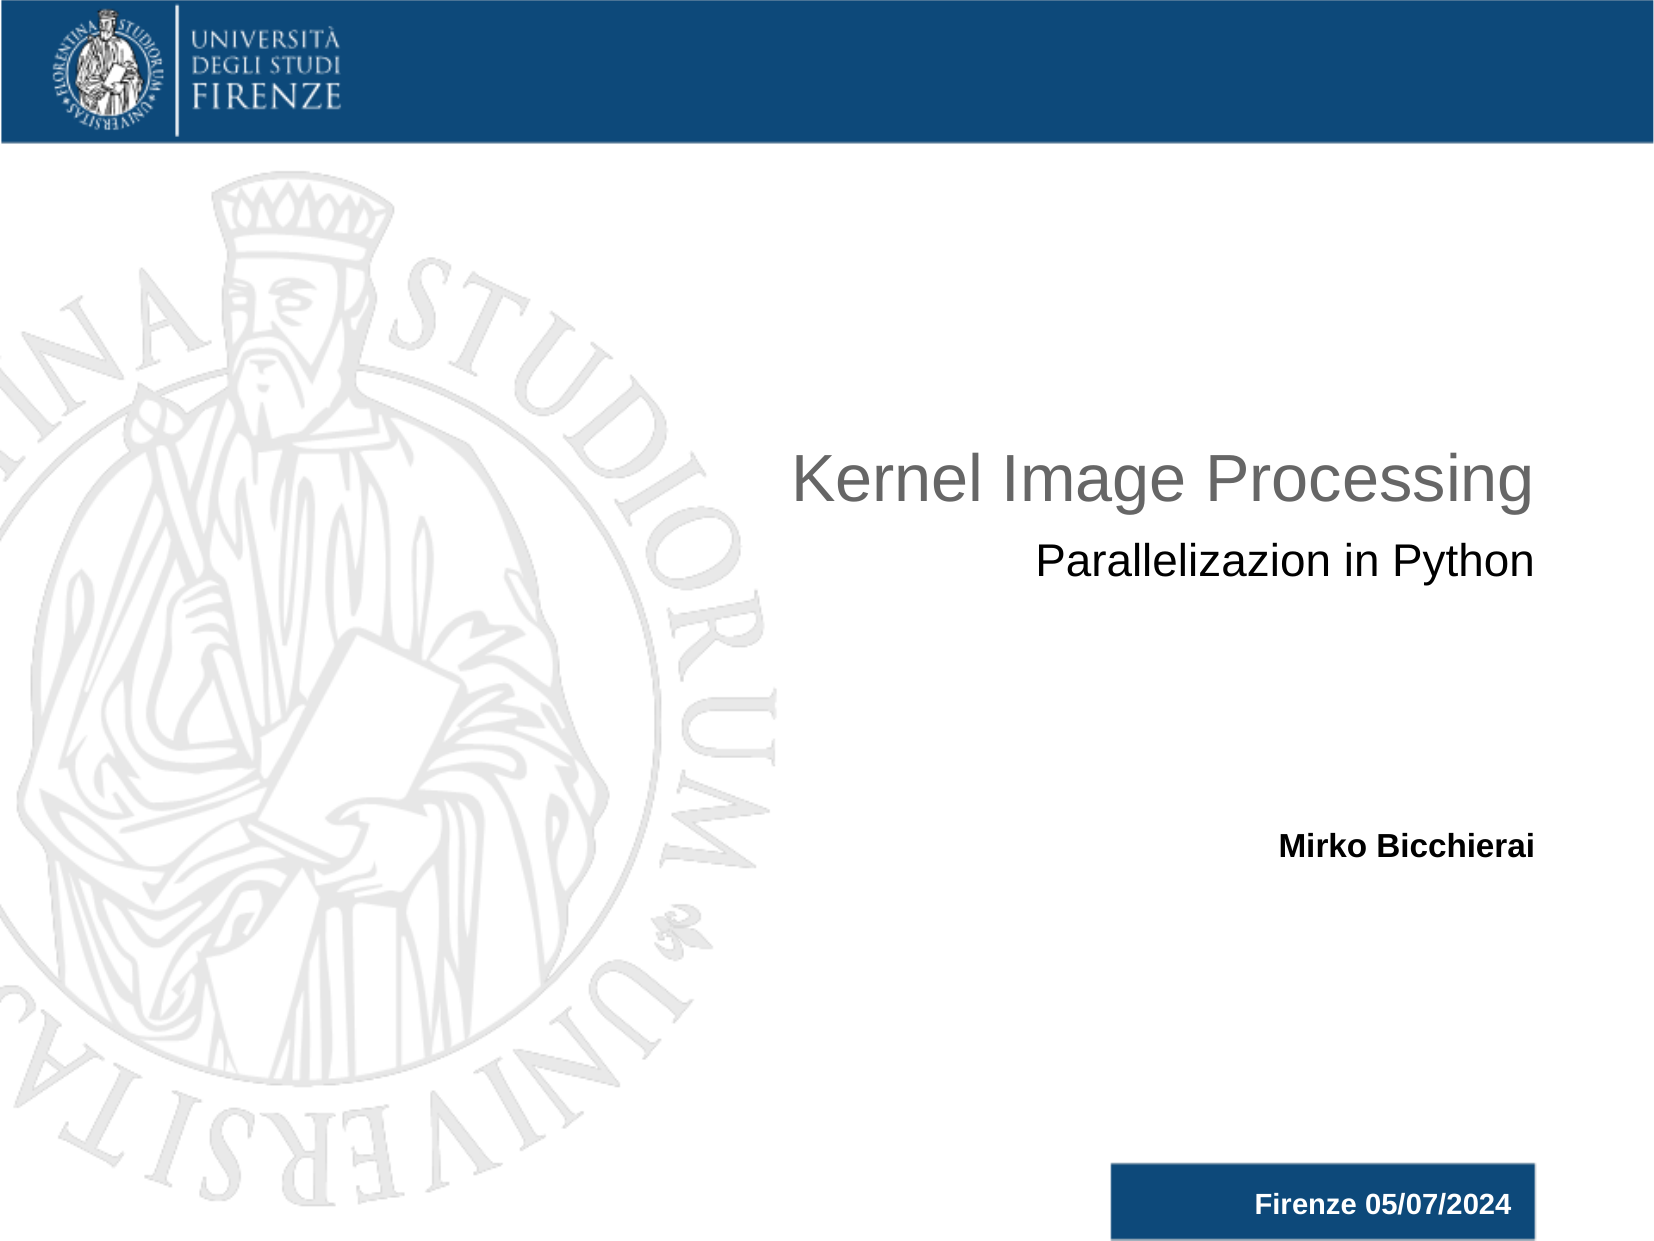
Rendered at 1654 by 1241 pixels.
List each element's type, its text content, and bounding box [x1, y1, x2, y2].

text_box Parallelizazion in Python [673, 535, 1536, 587]
text_box Firenze 05/07/2024 [649, 1181, 1512, 1229]
text_box Mirko Bicchierai [673, 822, 1536, 871]
subtitle Kernel Image Processing [773, 419, 1536, 535]
picture [0, 0, 1654, 1241]
